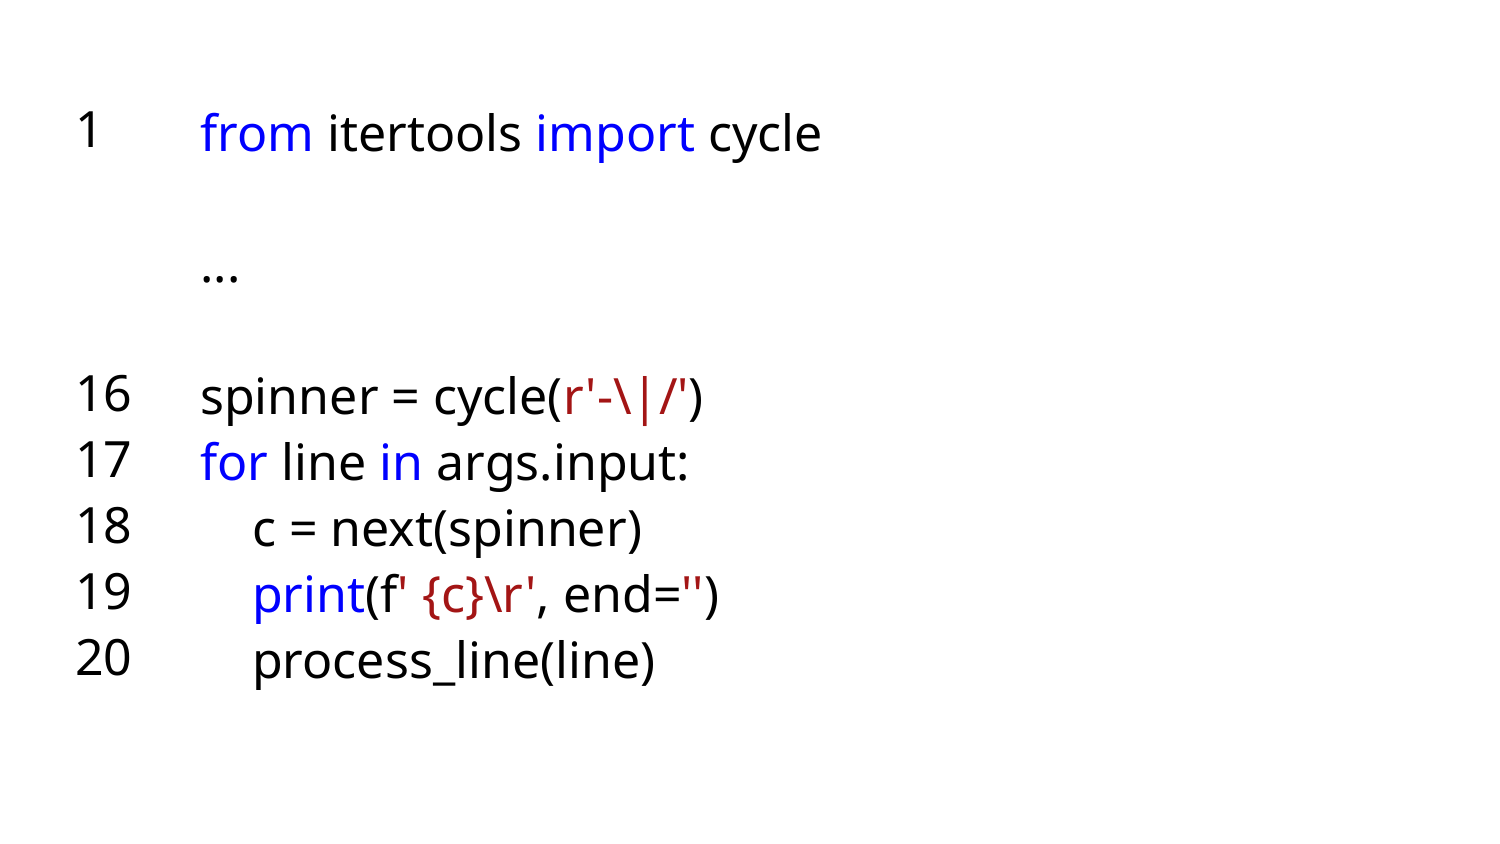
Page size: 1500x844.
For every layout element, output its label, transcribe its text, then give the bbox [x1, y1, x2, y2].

text_box 1 16 17 18 19 20 [60, 44, 160, 799]
title from itertools import cycle ... spinner = cycle(r'-\|/') for line in args.input: c = next(spinner) print(f' {c}\r', end='') process_line(line) [185, 44, 1469, 799]
